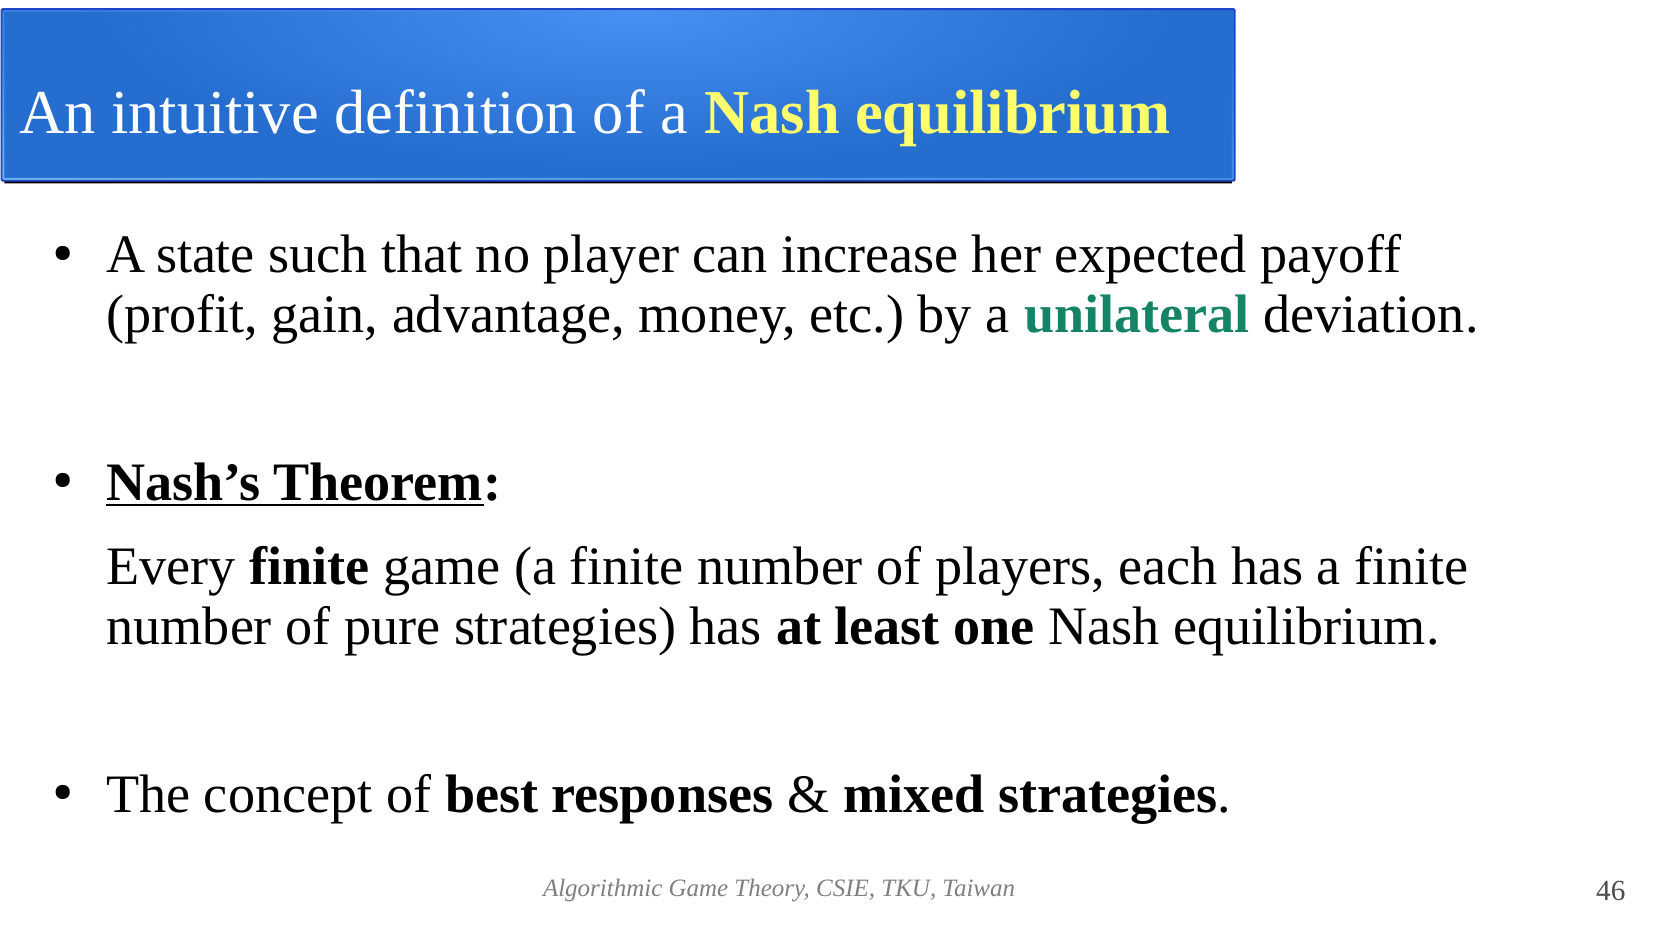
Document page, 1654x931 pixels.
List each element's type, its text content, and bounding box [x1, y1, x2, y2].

title An intuitive definition of a Nash equilibrium [19, 35, 1181, 189]
list A state such that no player can increase her expected payoff (profit, gain, advantage, money, etc.) by a unilateral deviation. Nash’s Theorem: Every finite game (a finite number of players, each has a finite number of pure strategies) has at least one Nash equilibrium. The concept of best responses & mixed strategies. [35, 224, 1524, 836]
